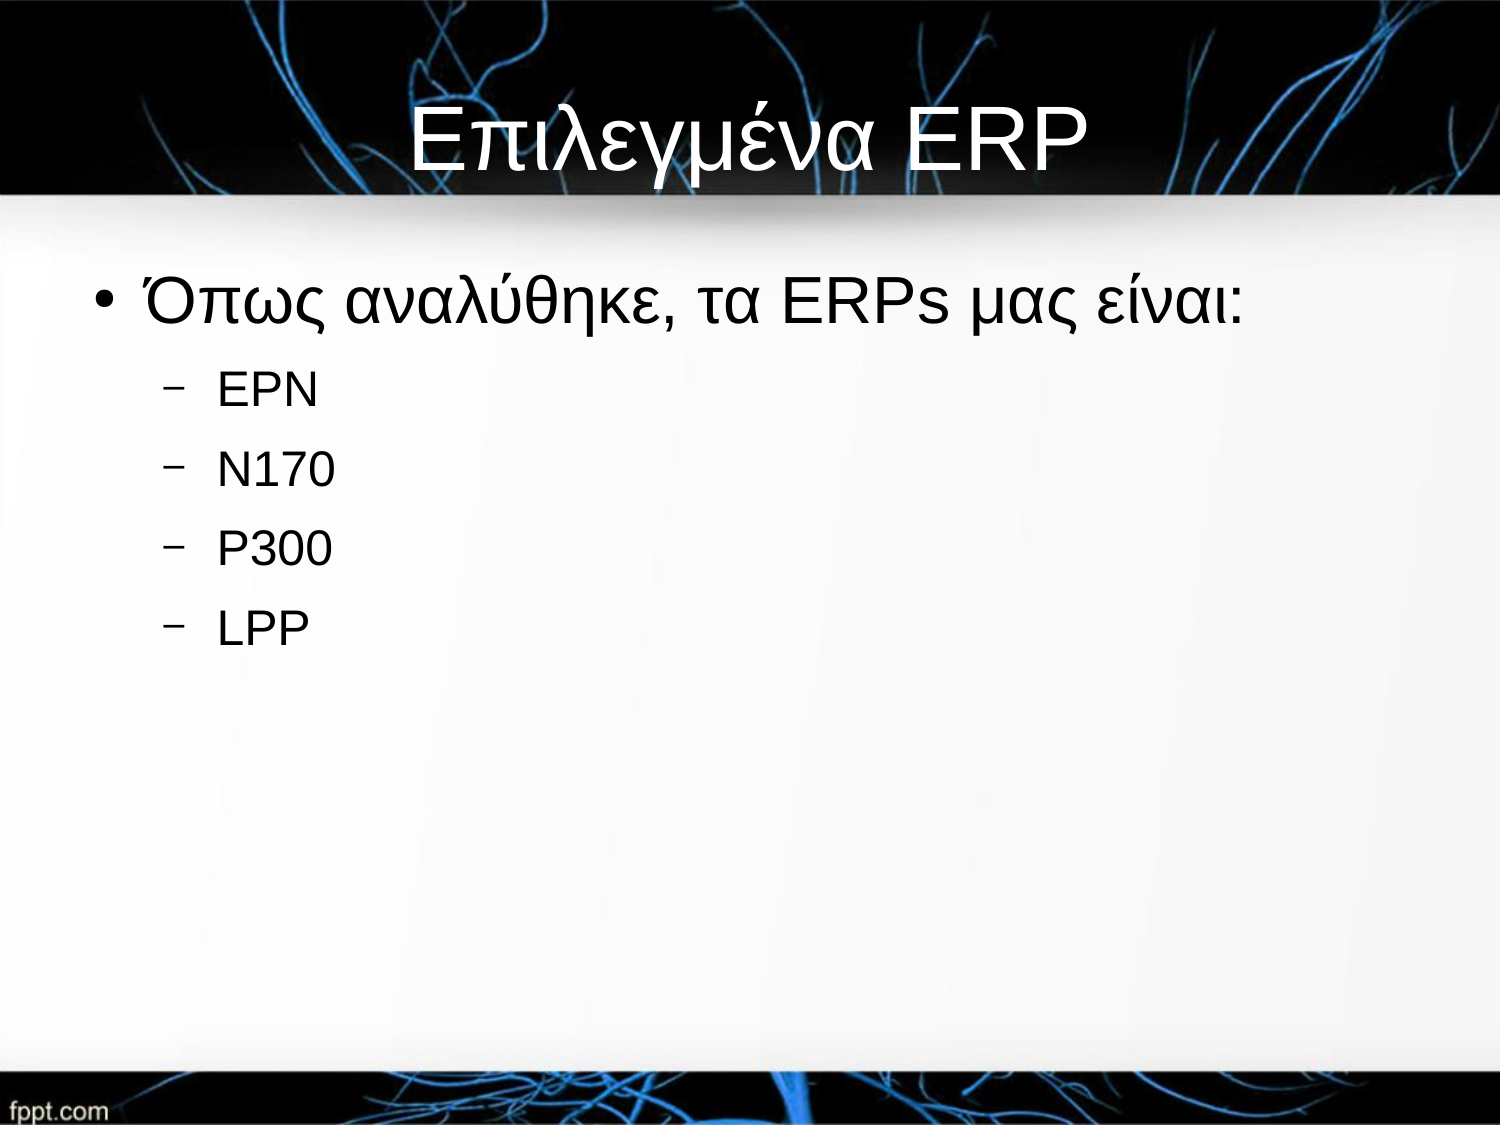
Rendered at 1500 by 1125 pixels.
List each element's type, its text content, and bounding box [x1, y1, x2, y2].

picture [0, 0, 1500, 1125]
title Επιλεγμένα ERP [75, 45, 1425, 233]
list Όπως αναλύθηκε, τα ERPs μας είναι: EPN N170 P300 LPP [75, 263, 1425, 916]
